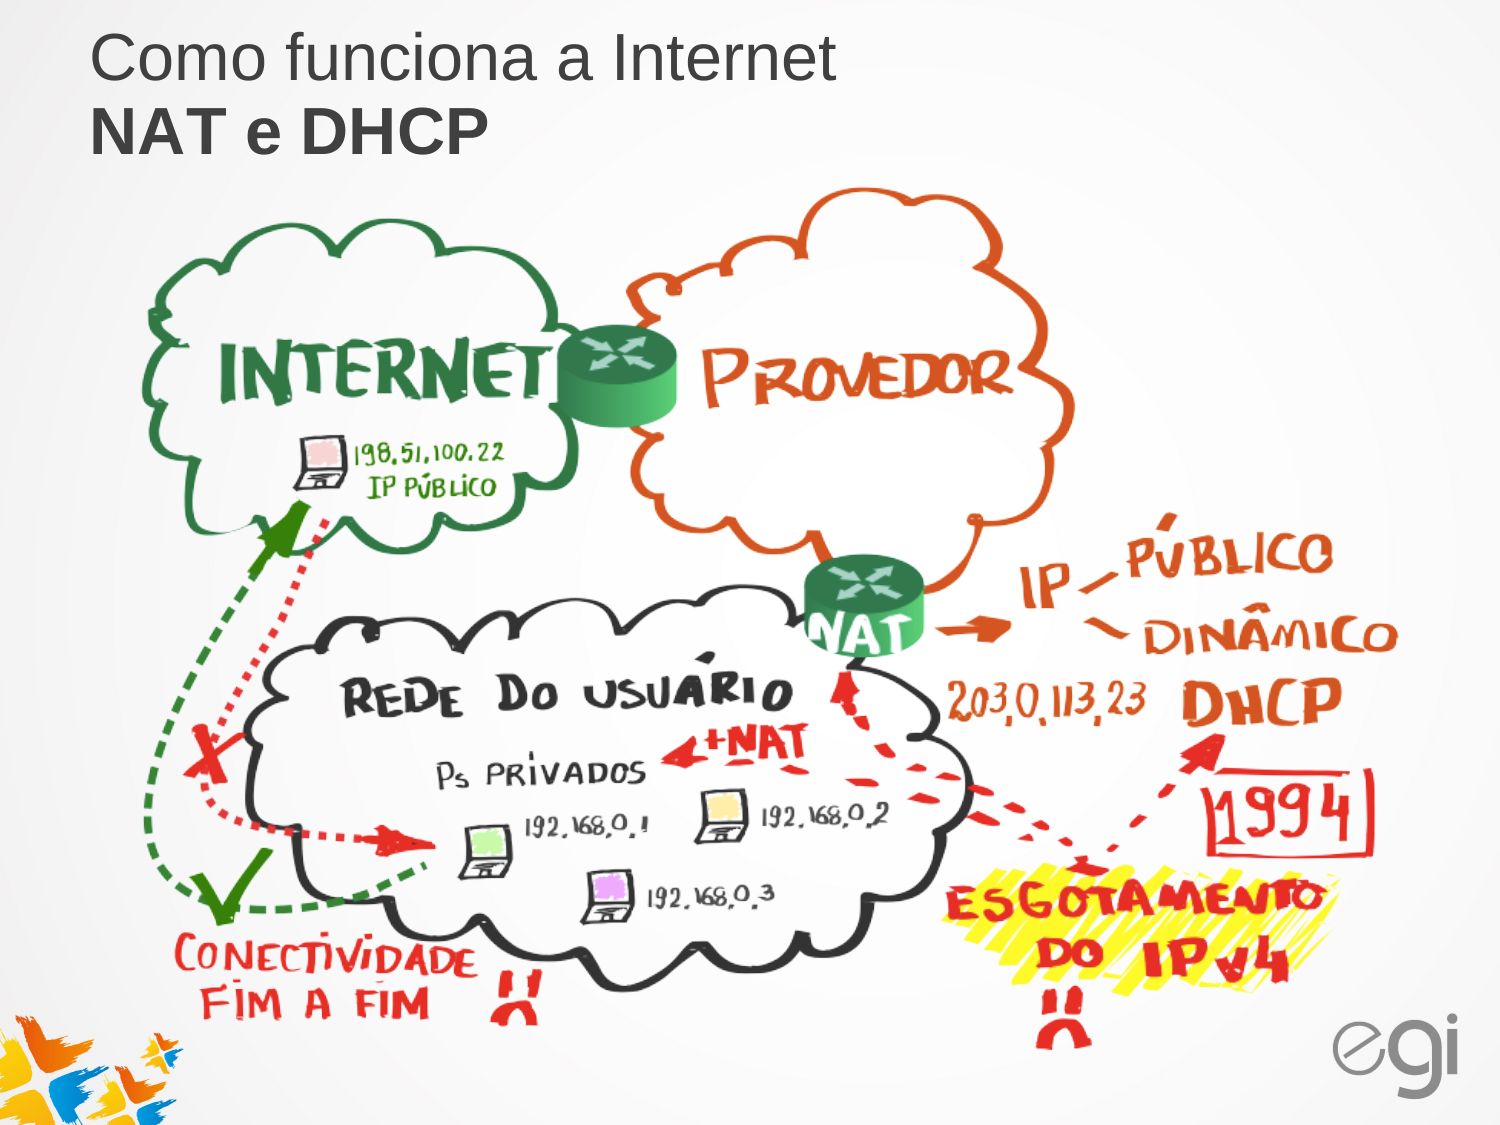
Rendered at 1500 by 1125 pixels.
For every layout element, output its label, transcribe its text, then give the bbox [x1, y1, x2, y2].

picture [0, 0, 1500, 1125]
text_box Como funciona a Internet NAT e DHCP [75, 0, 1426, 178]
